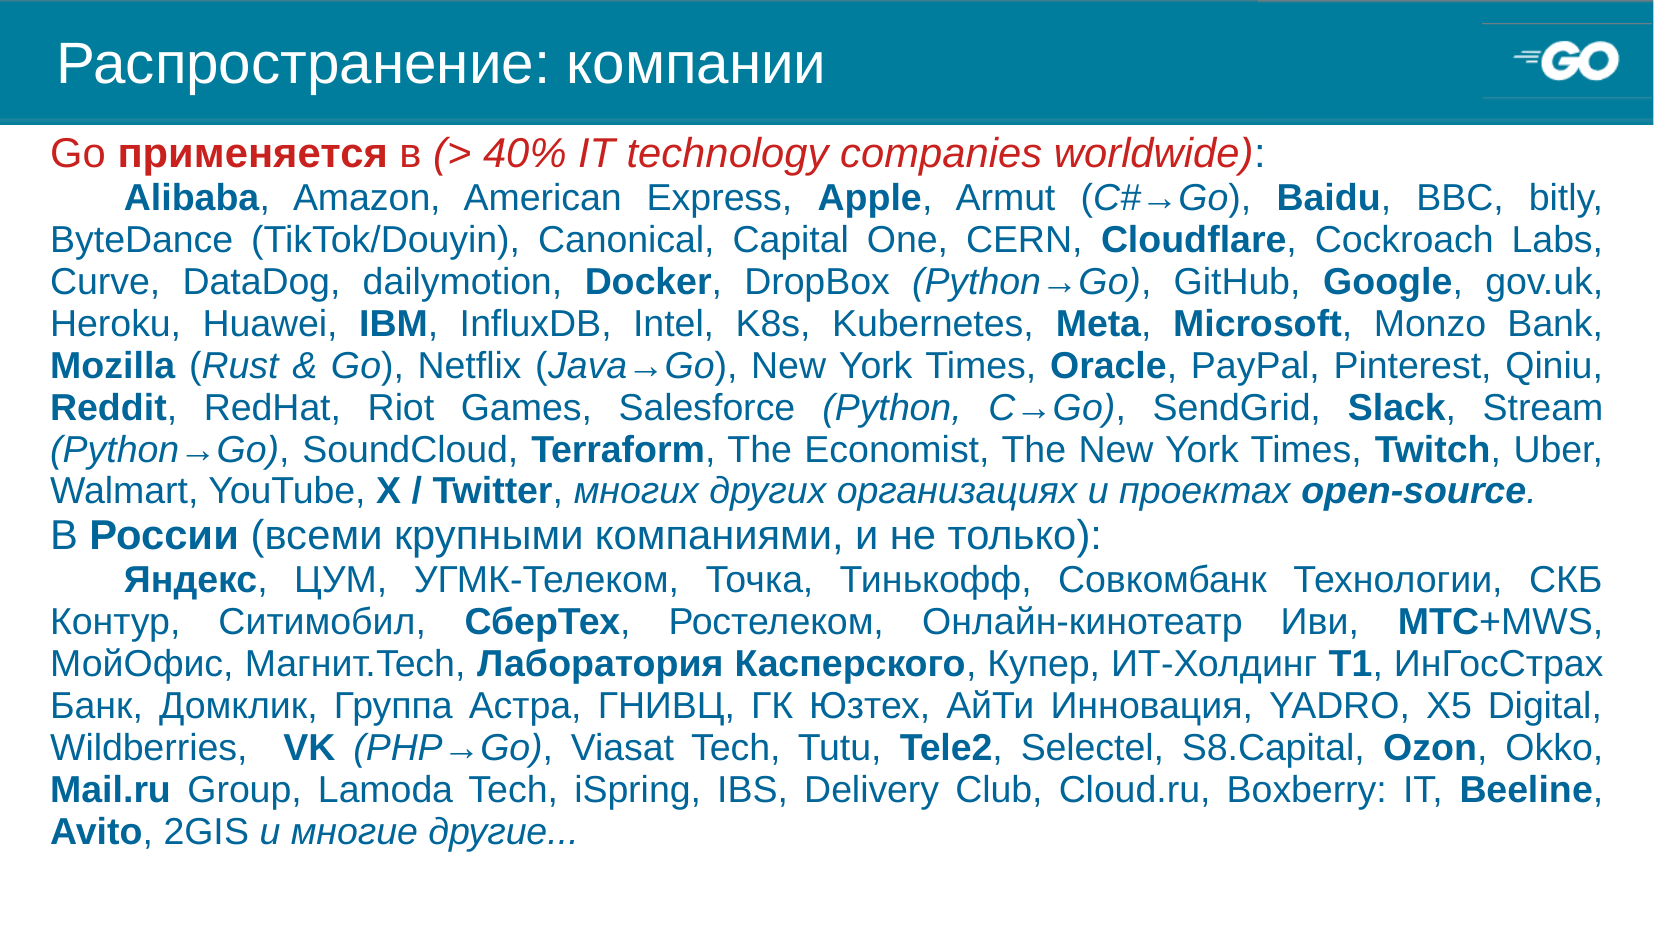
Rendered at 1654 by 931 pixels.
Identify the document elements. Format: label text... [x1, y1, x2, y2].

picture [1542, 41, 1619, 81]
text_box Go применяется в (> 40% IT technology companies worldwide): Alibaba, Amazon, American Express, Apple, Armut (C#→Go), Baidu, BBC, bitly, ByteDance (TikTok/Douyin), Canonical, Capital One, CERN, Cloudflare, Cockroach Labs, Curve, DataDog, dailymotion, Docker, DropBox (Python→Go), GitHub, Google, gov.uk, Heroku, Huawei, IBM, InfluxDB, Intel, K8s, Kubernetes, Meta, Microsoft, Monzo Bank, Mozilla (Rust & Go), Netflix (Java→Go), New York Times, Oracle, PayPal, Pinterest, Qiniu, Reddit, RedHat, Riot Games, Salesforce (Python, C→Go), SendGrid, Slack, Stream (Python→Go), SoundCloud, Terraform, The Economist, The New York Times, Twitch, Uber, Walmart, YouTube, X / Twitter, многих других организациях и проектах open-source. В России (всеми крупными компаниями, и не только): Яндекс, ЦУМ, УГМК-Телеком, Точка, Тинькофф, Совкомбанк Технологии, СКБ Контур, Ситимобил, СберТех, Ростелеком, Онлайн-кинотеатр Иви, МТС+MWS, МойОфис, Магнит.Tech, Лаборатория Касперского, Купер, ИТ-Холдинг Т1, ИнГосСтрах Банк, Домклик, Группа Астра, ГНИВЦ, ГК Юзтех, АйТи Инновация, YADRO, X5 Digital, Wildberries, VK (PHP→Go), Viasat Tech, Tutu, Tele2, Selectel, S8.Capital, Ozon, Okko, Mail.ru Group, Lamoda Tech, iSpring, IBS, Delivery Club, Cloud.ru, Boxberry: IT, Beeline, Avito, 2GIS и многие другие... [35, 122, 1619, 902]
text_box Распространение: компании [41, 23, 1495, 104]
